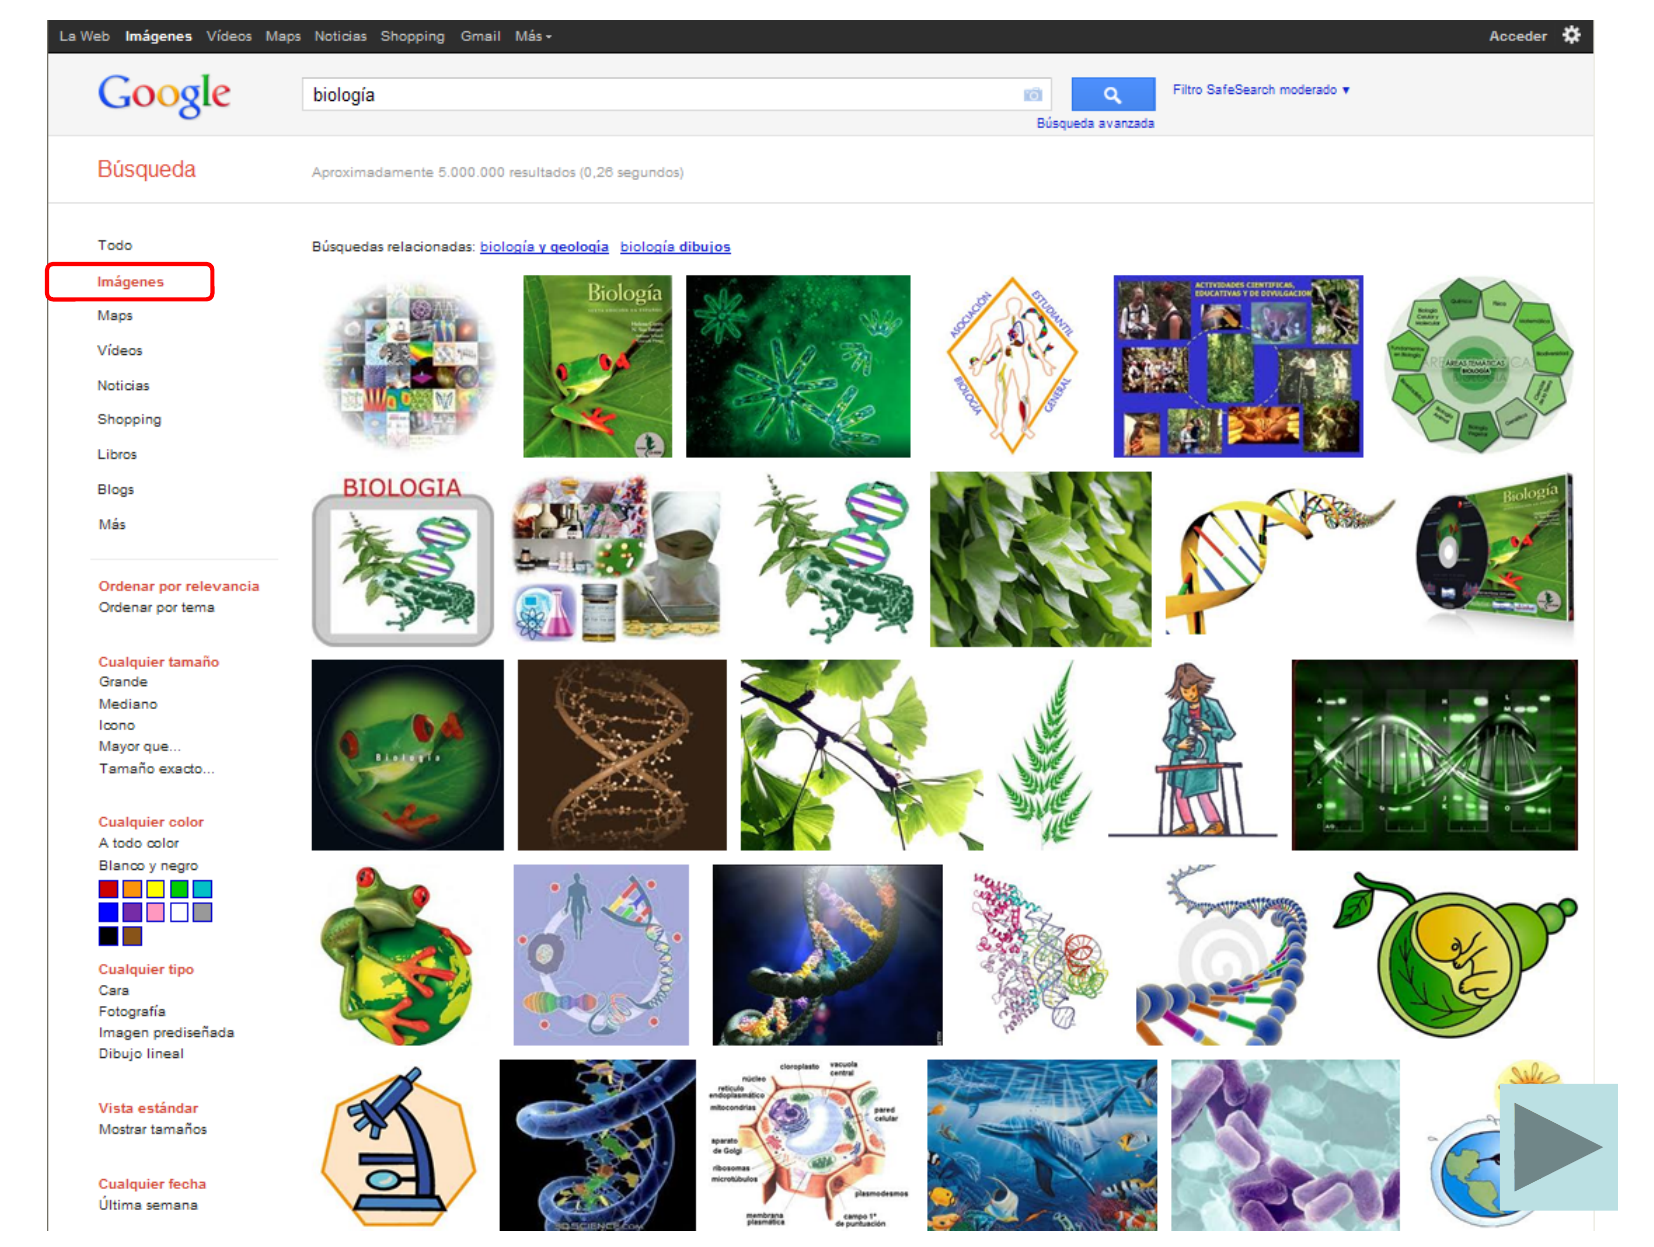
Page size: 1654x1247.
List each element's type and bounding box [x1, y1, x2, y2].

picture [47, 20, 1595, 1231]
text_box [1499, 1083, 1618, 1211]
picture [50, 267, 210, 297]
